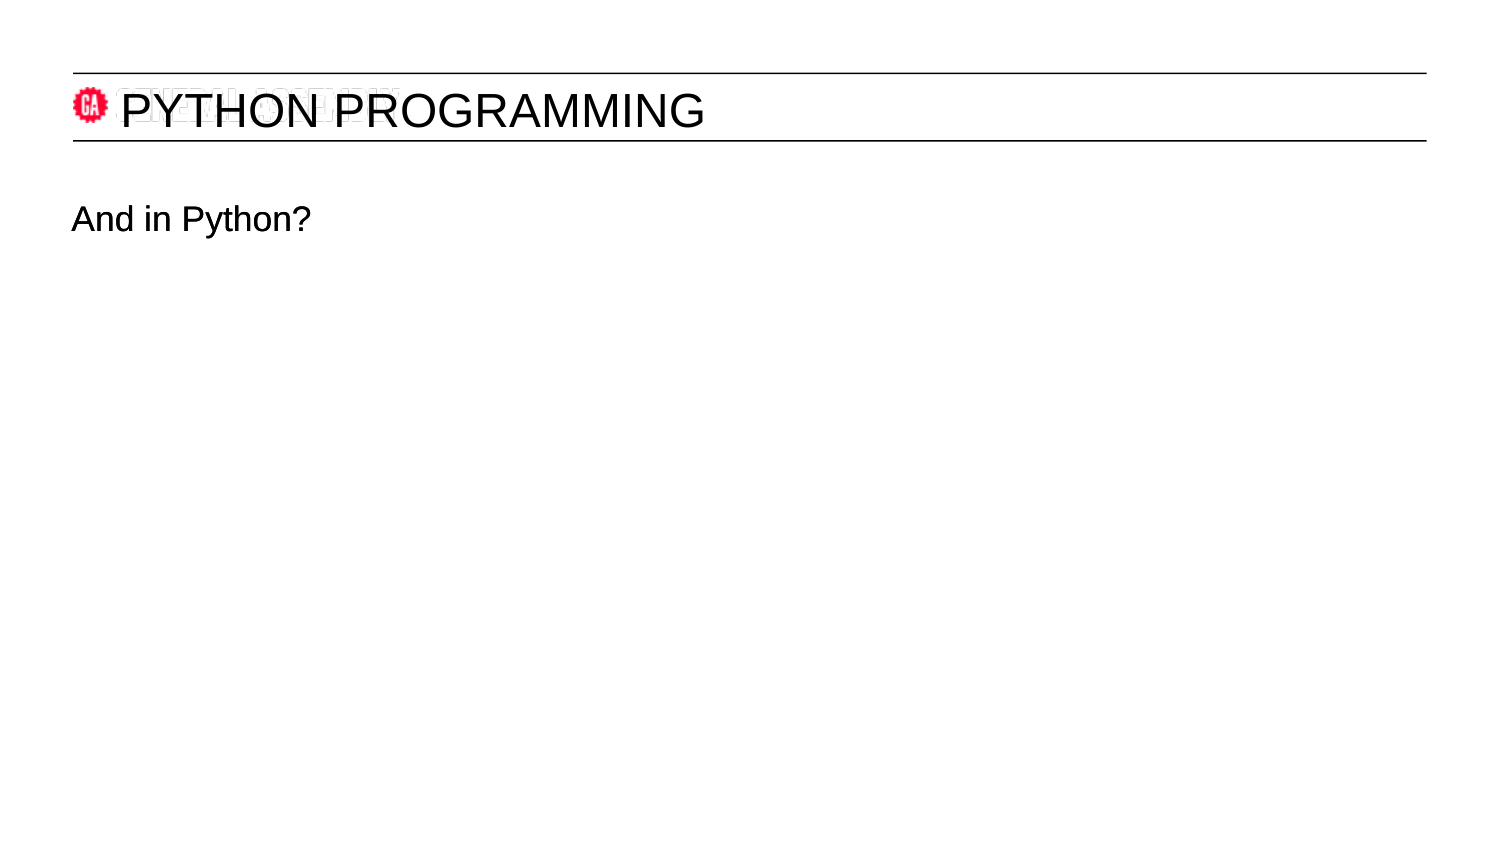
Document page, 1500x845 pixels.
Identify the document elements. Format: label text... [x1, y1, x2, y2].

picture [73, 87, 120, 123]
text_box PYTHON PROGRAMMING [120, 79, 1011, 129]
text_box And in Python? [65, 194, 365, 241]
